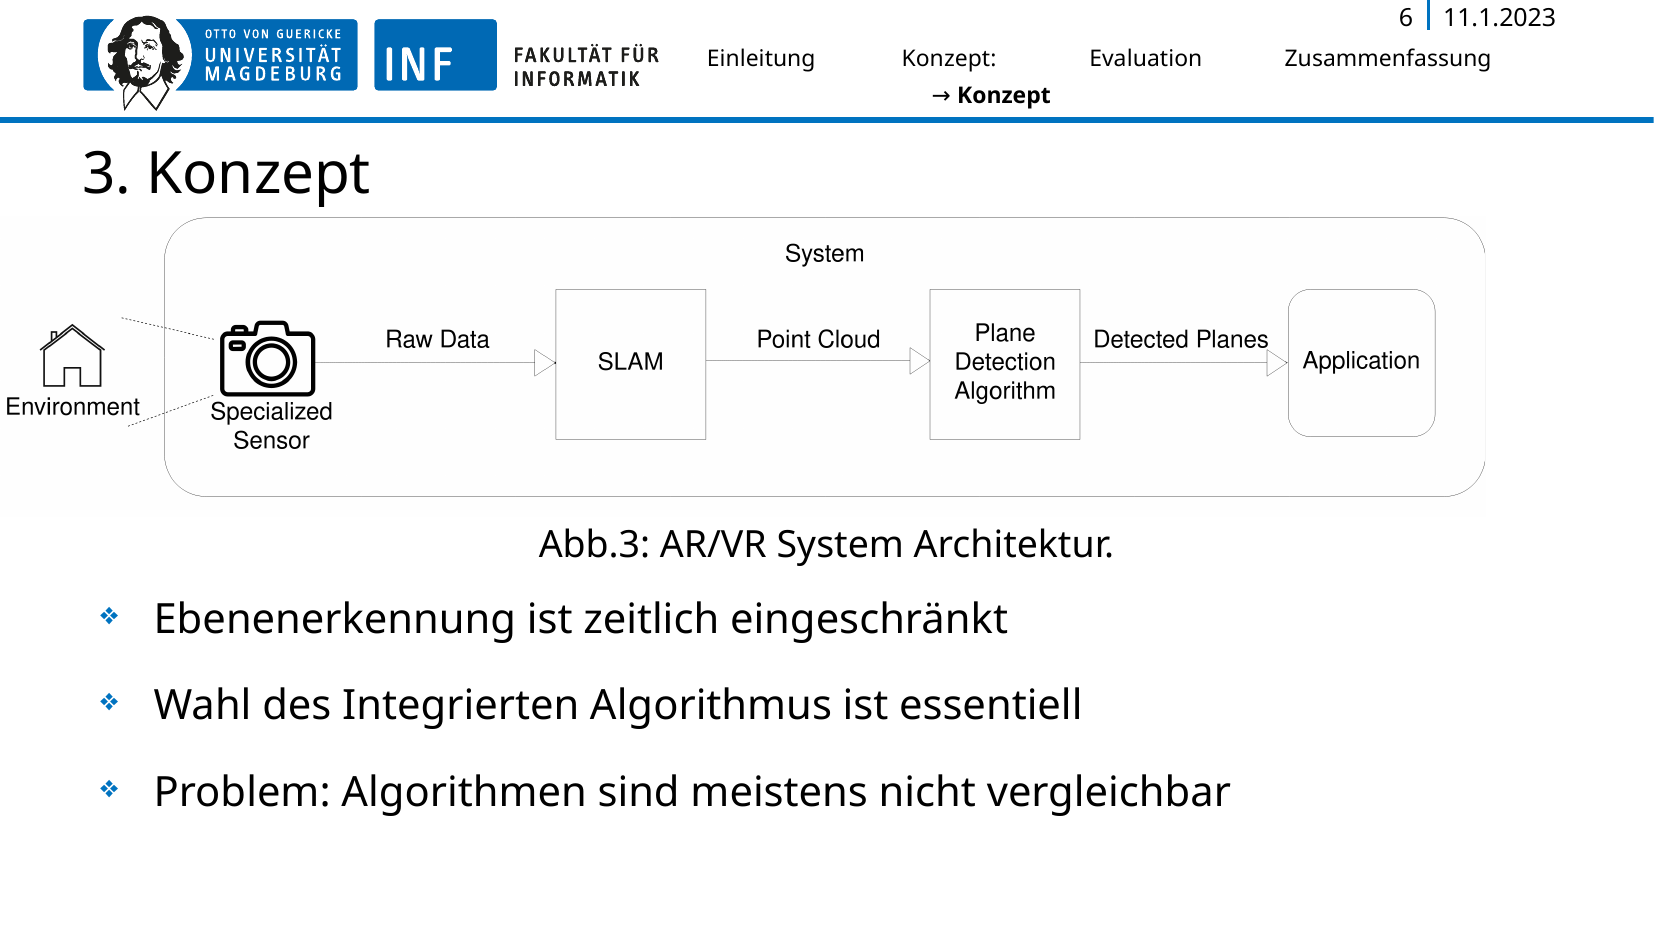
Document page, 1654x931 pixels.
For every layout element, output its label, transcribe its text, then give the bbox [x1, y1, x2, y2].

title 3. Konzept [82, 131, 1571, 211]
text_box Abb.3: AR/VR System Architektur. [82, 509, 1571, 575]
picture [0, 216, 1486, 517]
list Ebenenerkennung ist zeitlich eingeschränkt Wahl des Integrierten Algorithmus ist essentiell Problem: Algorithmen sind meistens nicht vergleichbar [82, 588, 1571, 871]
